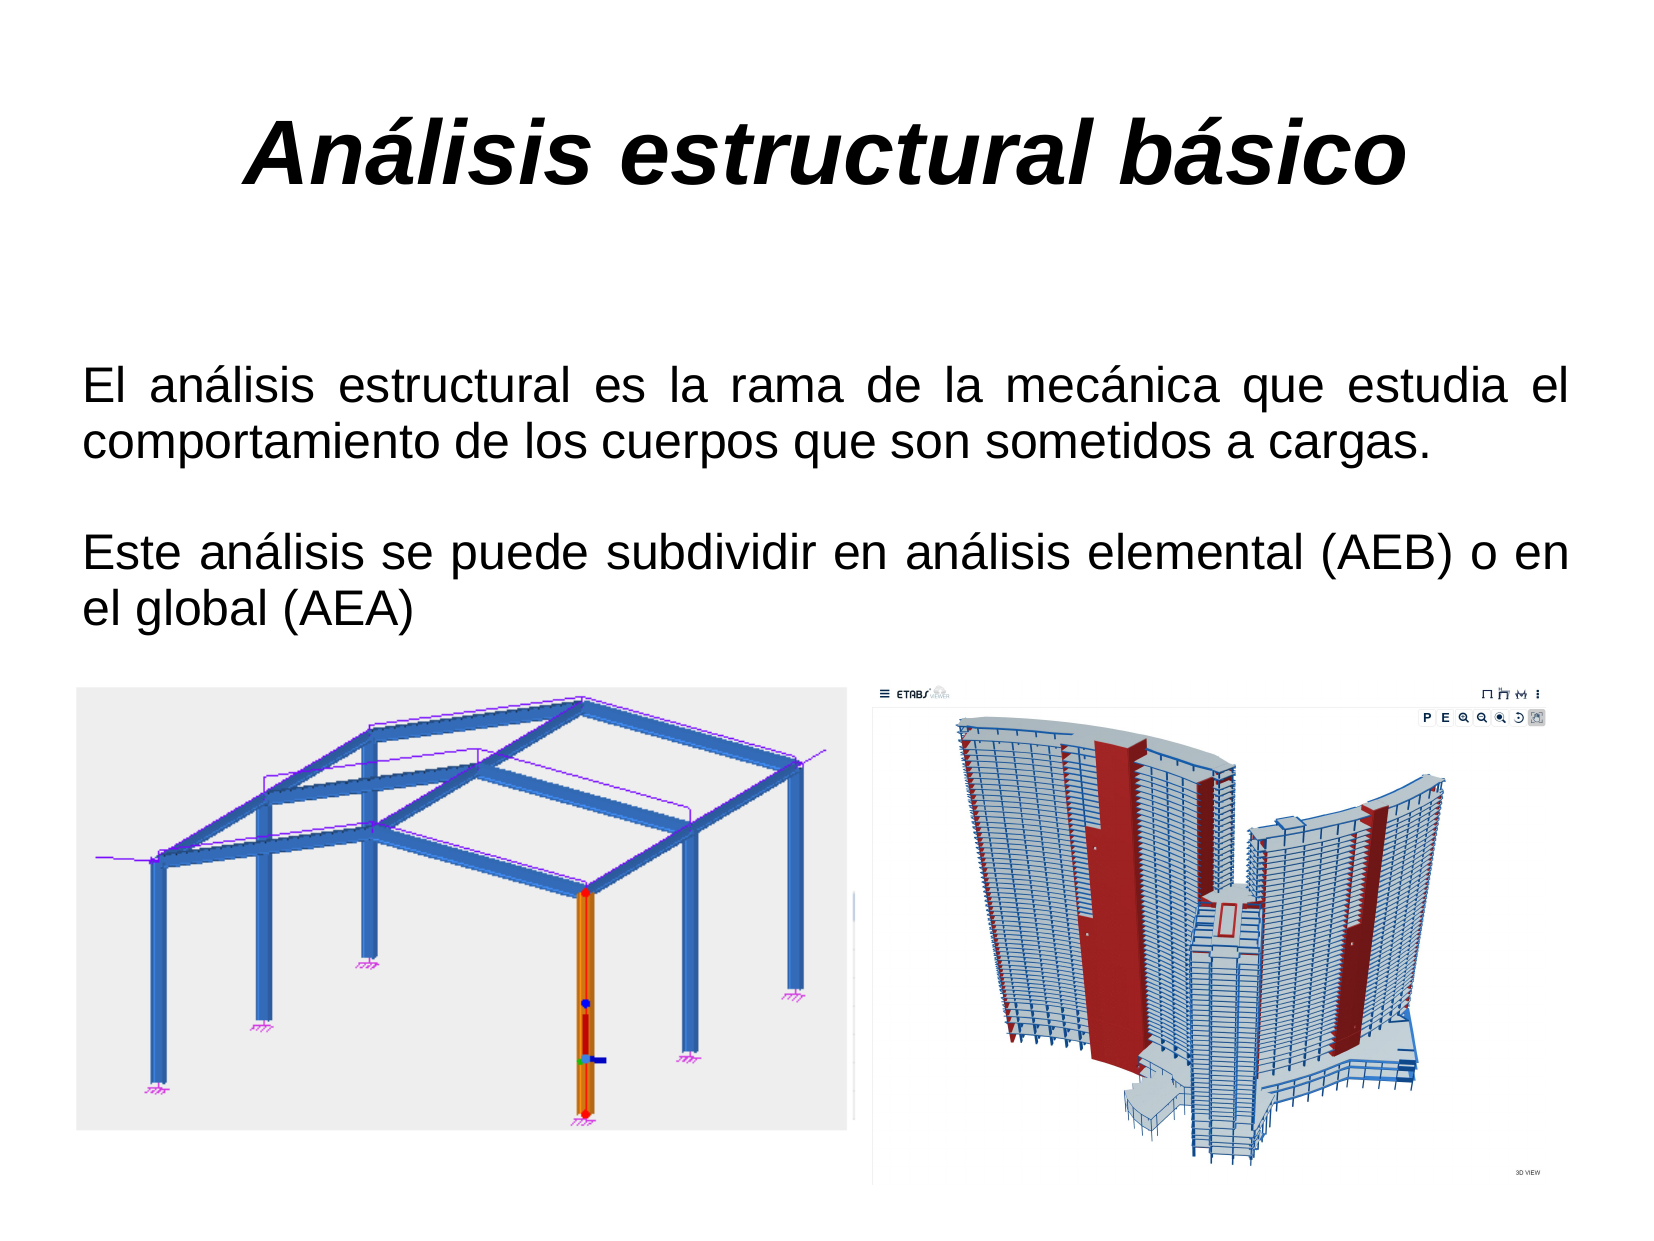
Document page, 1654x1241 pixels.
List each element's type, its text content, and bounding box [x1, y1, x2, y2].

picture [75, 686, 856, 1132]
title Análisis estructural básico [82, 49, 1571, 256]
picture [872, 680, 1546, 1186]
subtitle El análisis estructural es la rama de la mecánica que estudia el comportamiento de los cuerpos que son sometidos a cargas. Este análisis se puede subdividir en análisis elemental (AEB) o en el global (AEA) [82, 256, 1571, 737]
